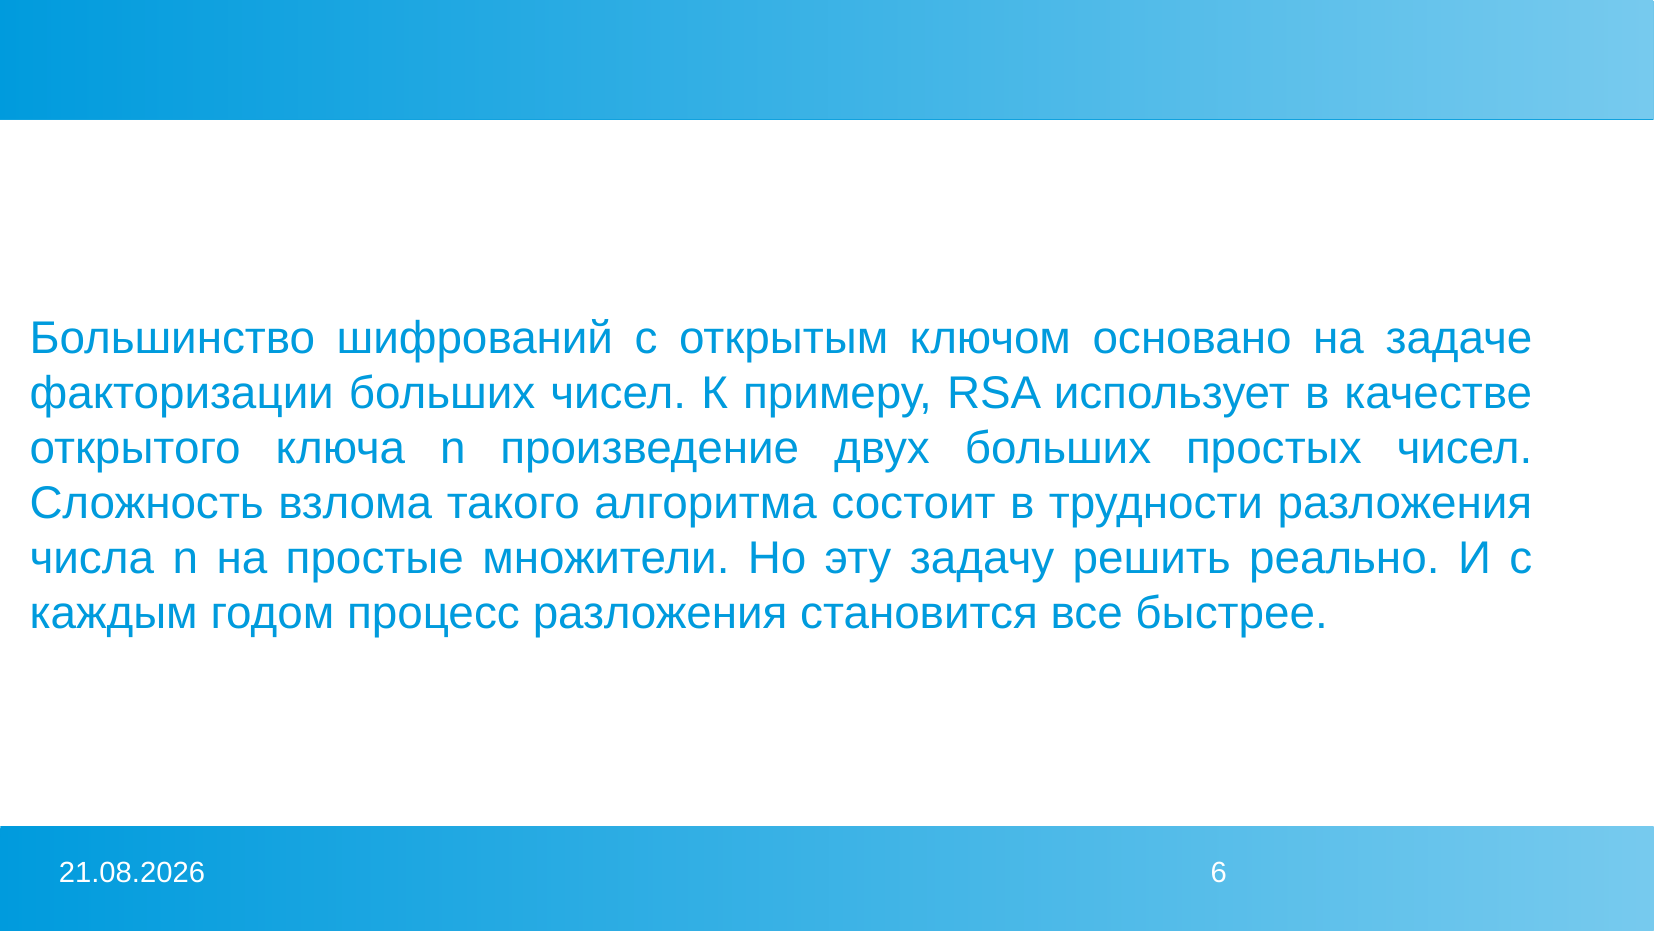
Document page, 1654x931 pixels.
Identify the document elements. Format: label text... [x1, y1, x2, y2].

text_box 27.11.2025 [59, 856, 443, 916]
text_box [1210, 856, 1595, 916]
subtitle Большинство шифрований с открытым ключом основано на задаче факторизации больших чисел. К примеру, RSA использует в качестве открытого ключа n произведение двух больших простых чисел. Сложность взлома такого алгоритма состоит в трудности разложения числа n на простые множители. Но эту задачу решить реально. И с каждым годом процесс разложения становится все быстрее. [29, 147, 1625, 798]
